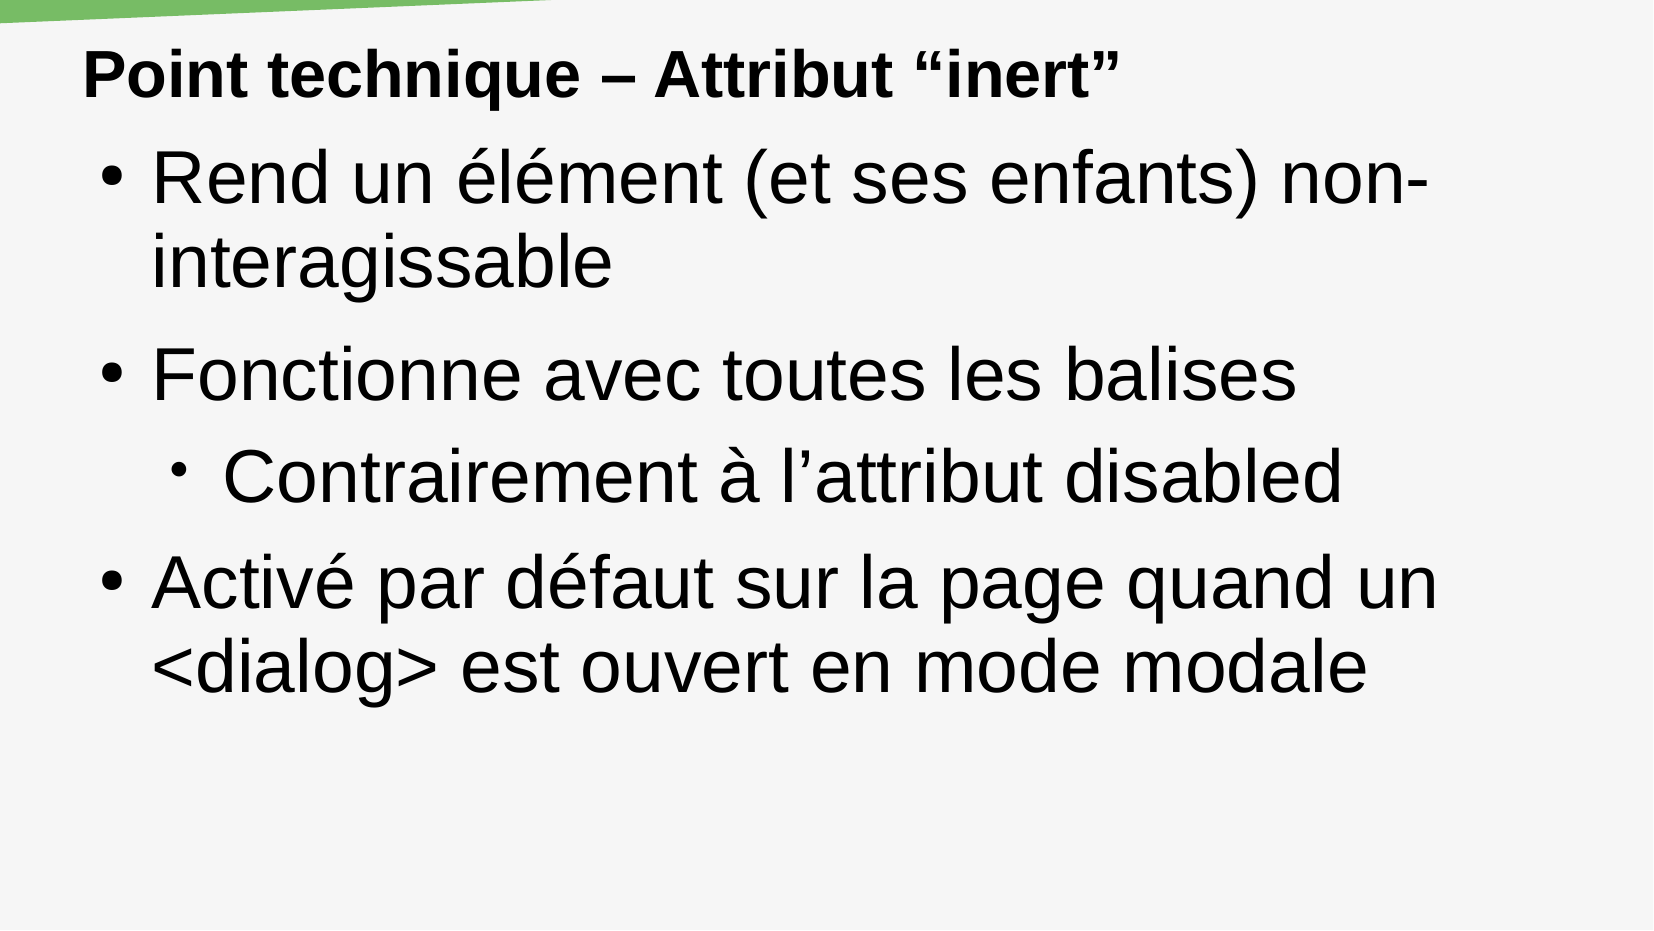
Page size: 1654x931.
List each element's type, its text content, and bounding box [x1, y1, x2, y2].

list Rend un élément (et ses enfants) non-interagissable Fonctionne avec toutes les balises Contrairement à l’attribut disabled Activé par défaut sur la page quand un <dialog> est ouvert en mode modale [80, 135, 1620, 768]
title Point technique – Attribut “inert” [82, 37, 1571, 114]
text_box [0, 0, 552, 24]
